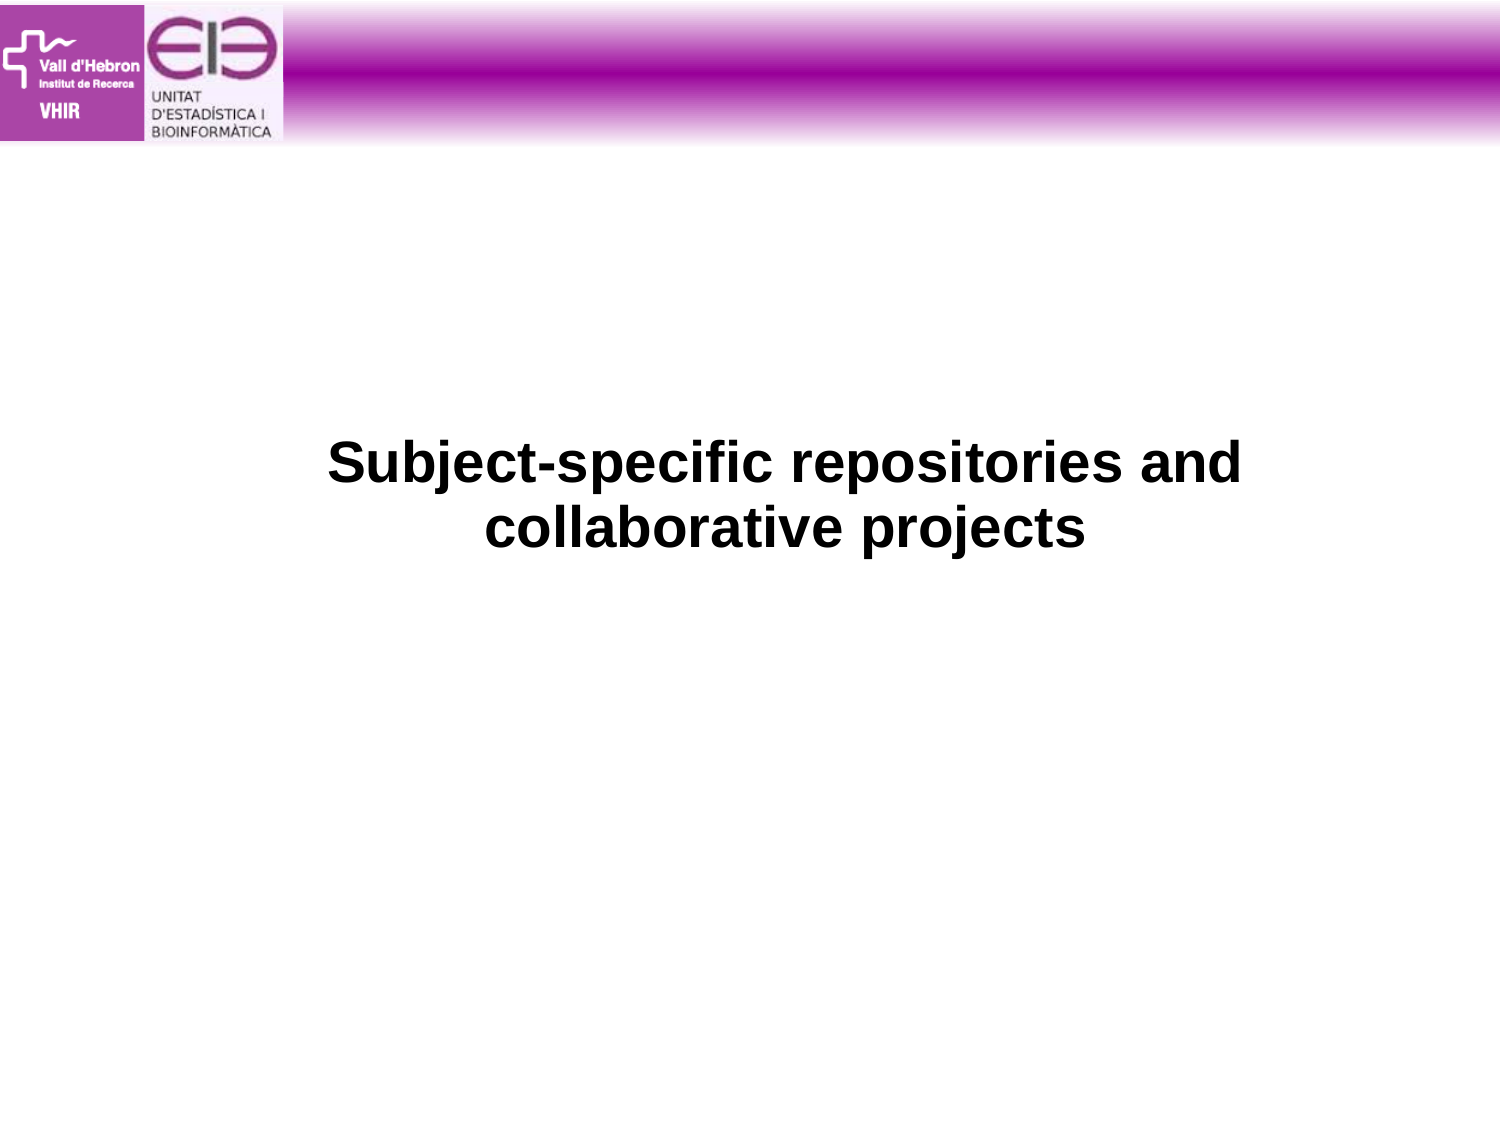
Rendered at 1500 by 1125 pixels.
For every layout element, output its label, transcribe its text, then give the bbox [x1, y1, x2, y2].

picture [0, 5, 284, 141]
text_box [0, 0, 1500, 148]
text_box Subject-specific repositories and collaborative projects [251, 422, 1321, 571]
